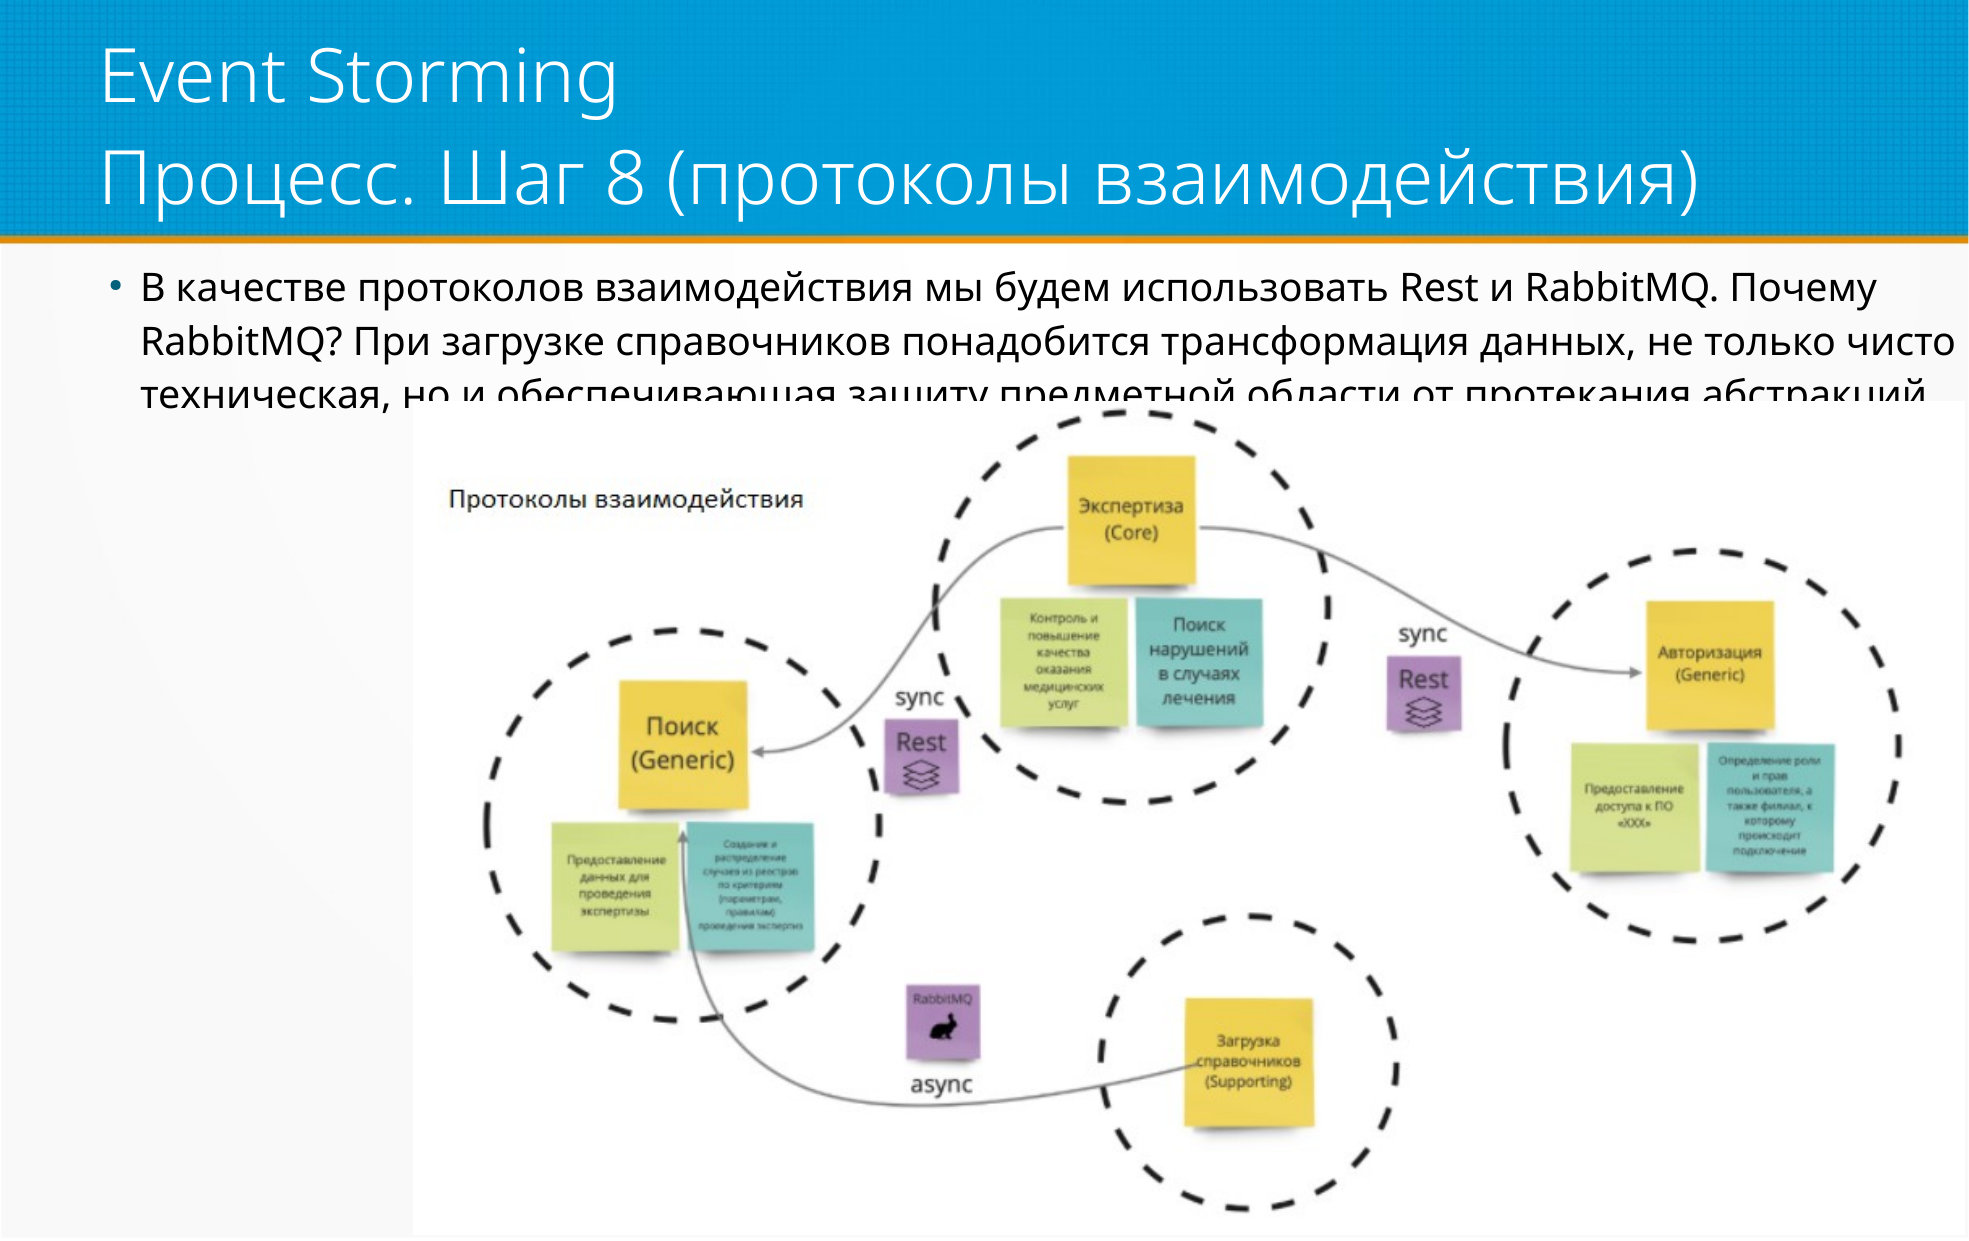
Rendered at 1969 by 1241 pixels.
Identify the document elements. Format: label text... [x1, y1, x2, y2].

picture [0, 233, 1969, 1241]
list В качестве протоколов взаимодействия мы будем использовать Rest и RabbitMQ. Почему RabbitMQ? При загрузке справочников понадобится трансформация данных, не только чисто техническая, но и обеспечивающая защиту предметной области от протекания абстракций. [98, 259, 1969, 438]
title Event Storming Процесс. Шаг 8 (протоколы взаимодействия) [98, 19, 1938, 227]
